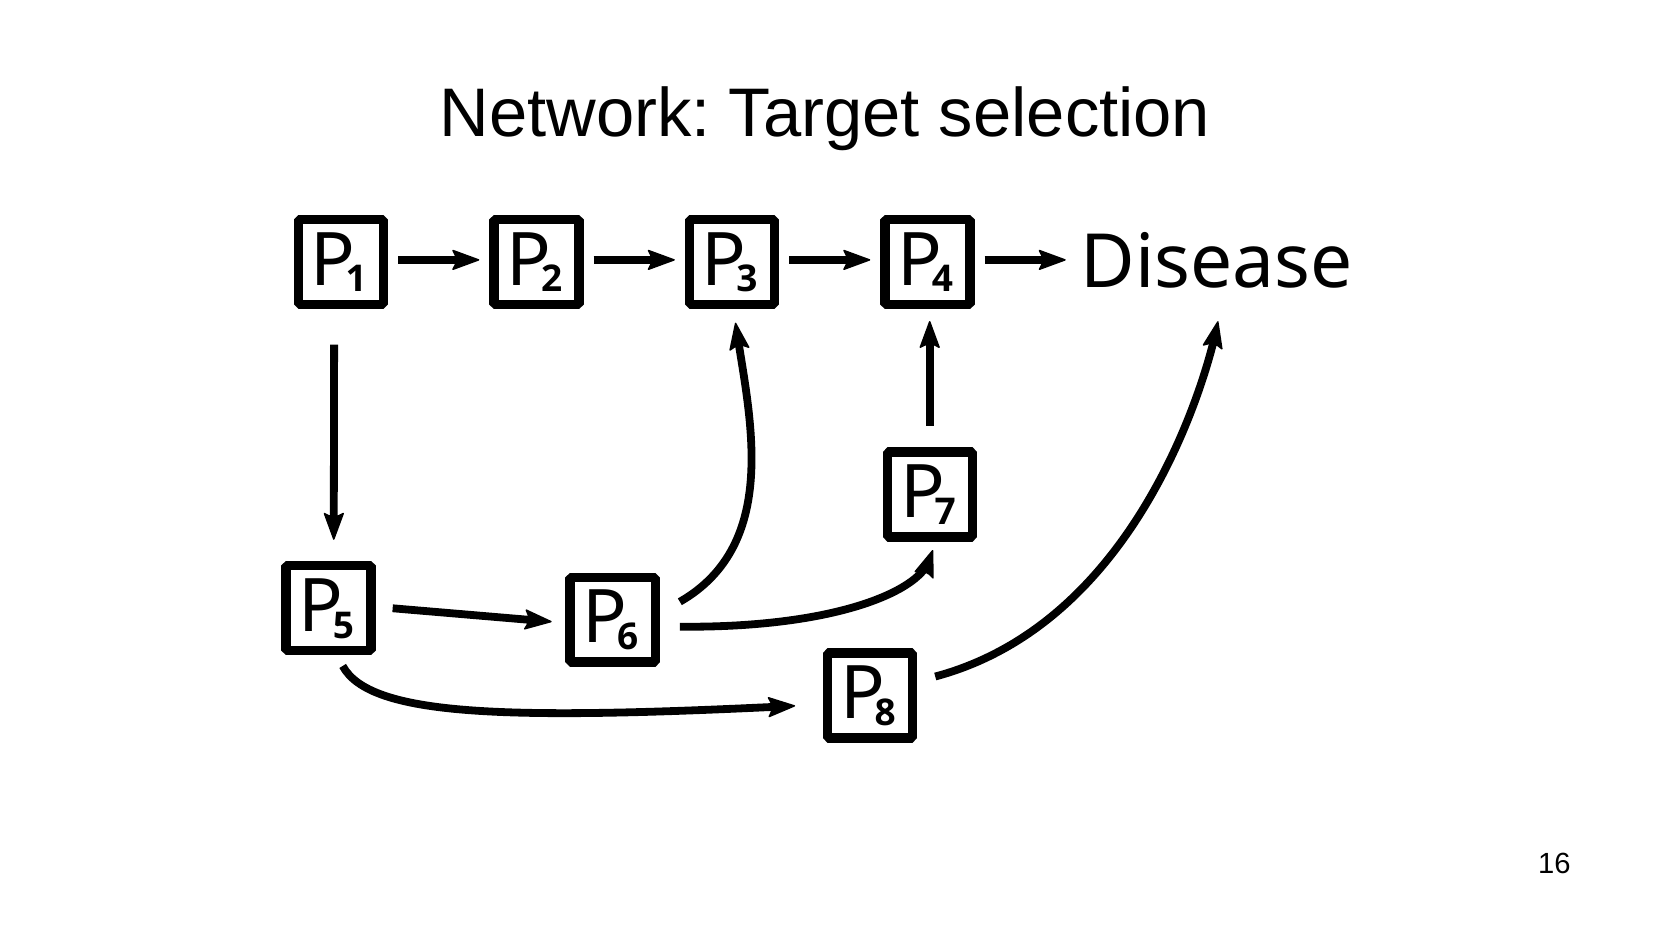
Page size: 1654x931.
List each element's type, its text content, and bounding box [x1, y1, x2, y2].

title Network: Target selection [80, 35, 1571, 191]
picture [280, 184, 1373, 744]
